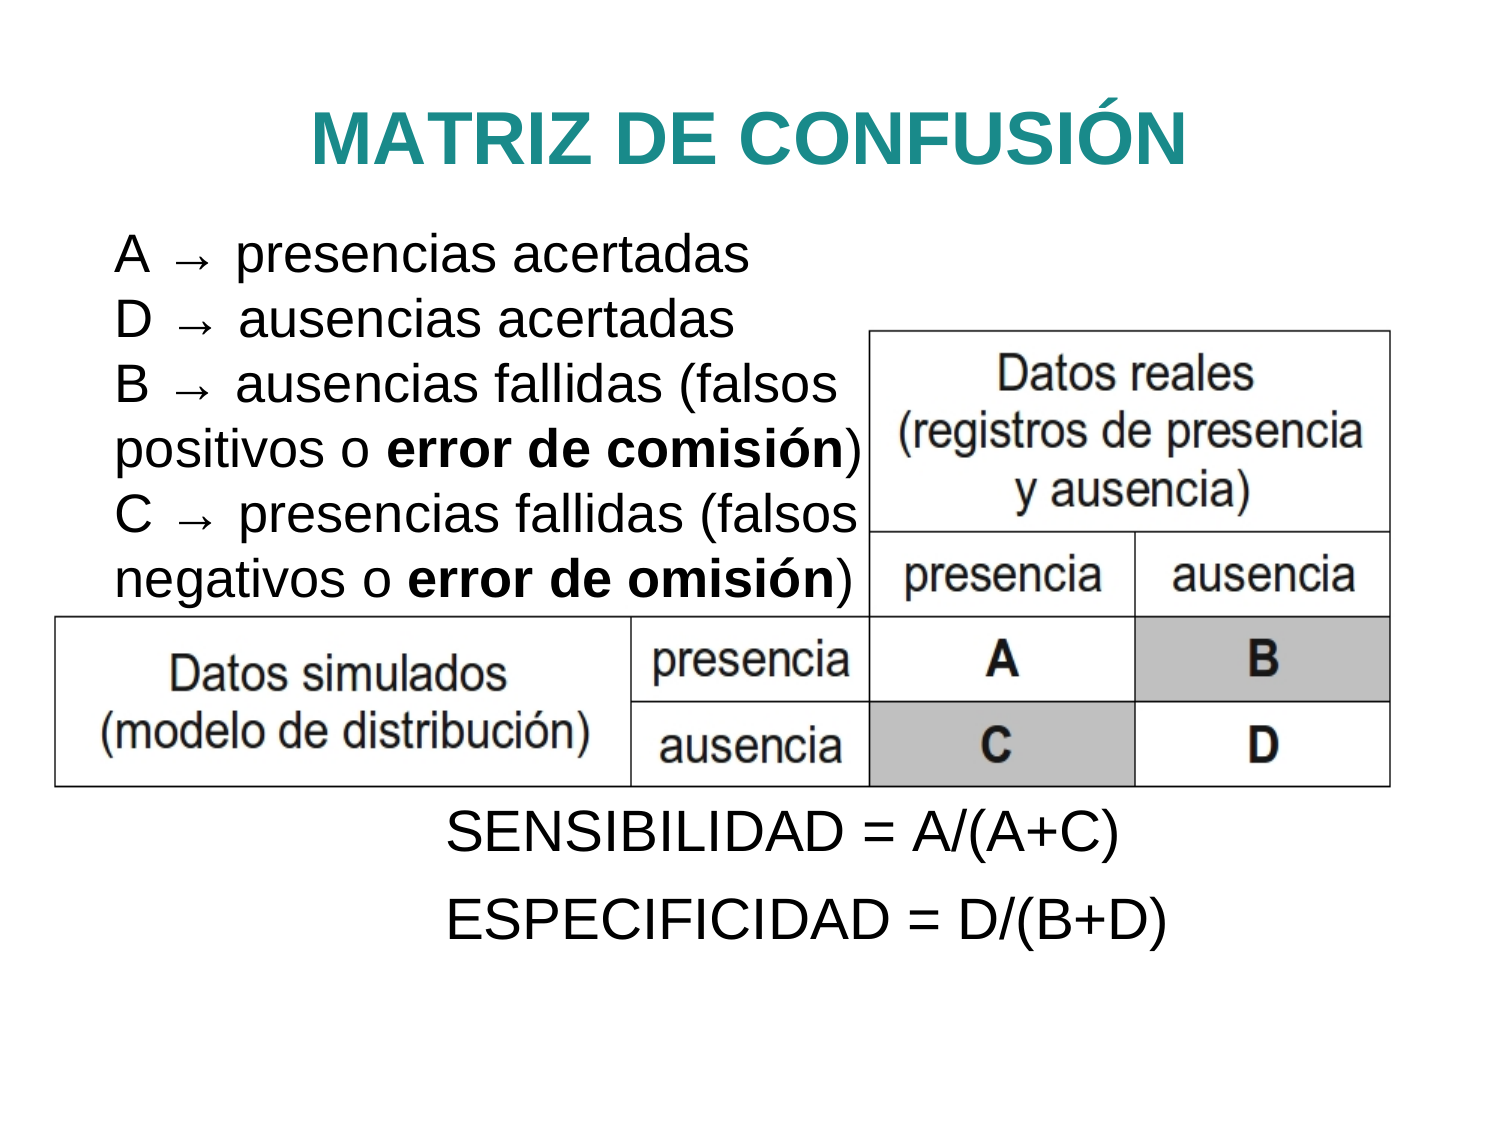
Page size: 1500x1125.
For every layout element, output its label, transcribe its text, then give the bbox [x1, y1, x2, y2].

title MATRIZ DE CONFUSIÓN [112, 68, 1388, 209]
text_box SENSIBILIDAD = A/(A+C) ESPECIFICIDAD = D/(B+D) [430, 785, 1500, 959]
text_box A → presencias acertadas D → ausencias acertadas B → ausencias fallidas (falsos positivos o error de comisión) C → presencias fallidas (falsos negativos o error de omisión) [100, 211, 950, 672]
picture [38, 319, 1403, 804]
